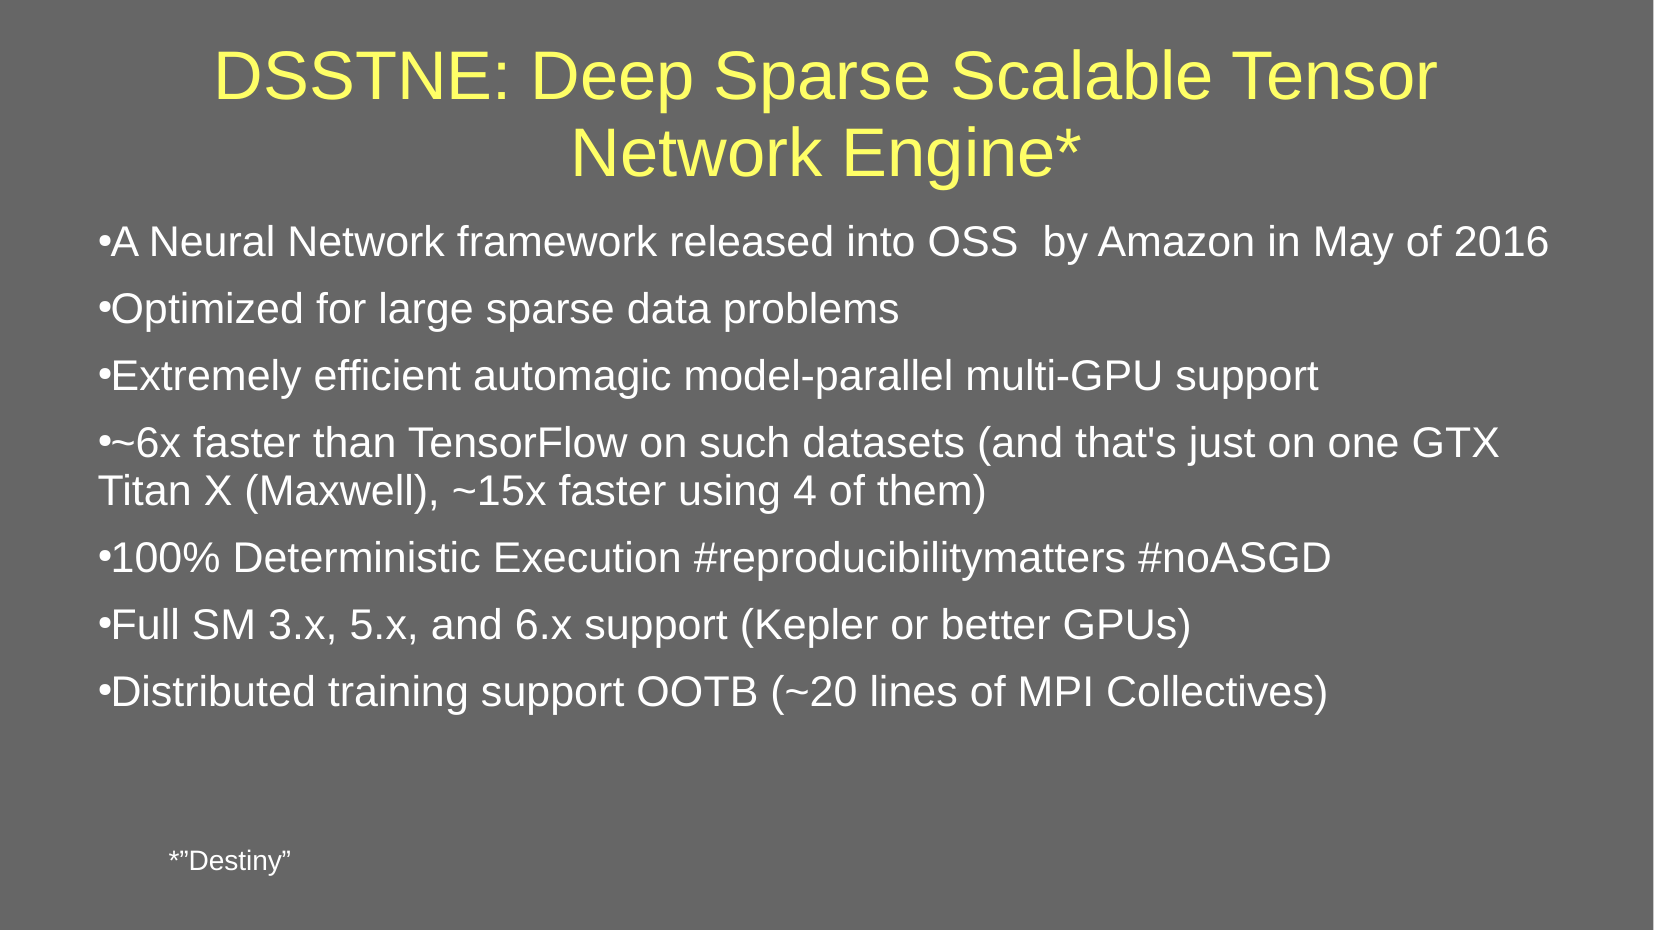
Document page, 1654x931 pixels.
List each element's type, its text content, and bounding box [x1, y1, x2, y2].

list A Neural Network framework released into OSS by Amazon in May of 2016 Optimized for large sparse data problems Extremely efficient automagic model-parallel multi-GPU support ~6x faster than TensorFlow on such datasets (and that's just on one GTX Titan X (Maxwell), ~15x faster using 4 of them) 100% Deterministic Execution #reproducibilitymatters #noASGD Full SM 3.x, 5.x, and 6.x support (Kepler or better GPUs) Distributed training support OOTB (~20 lines of MPI Collectives) [82, 217, 1571, 757]
text_box *”Destiny” [153, 837, 348, 884]
title DSSTNE: Deep Sparse Scalable Tensor Network Engine* [82, 36, 1571, 193]
